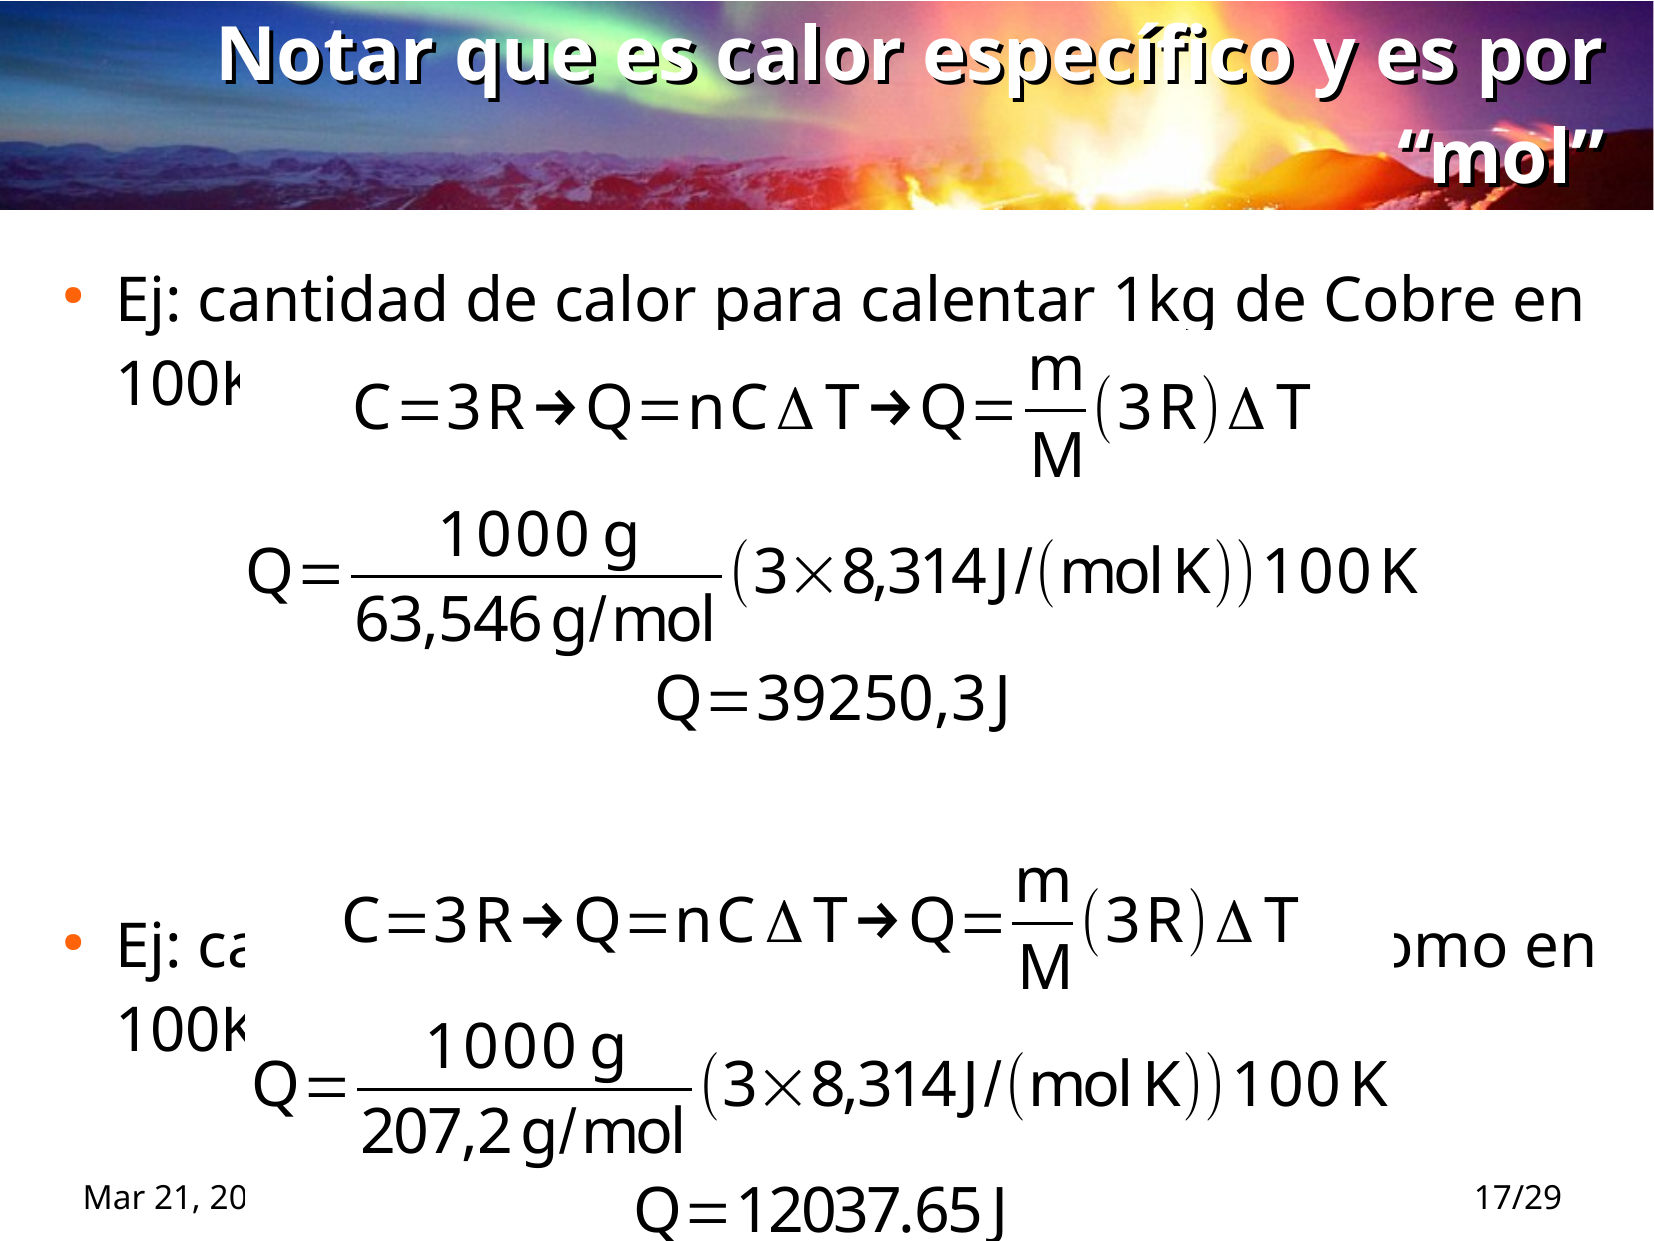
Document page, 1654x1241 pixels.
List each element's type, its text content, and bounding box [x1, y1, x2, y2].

chart [245, 843, 1395, 1241]
picture [0, 1, 1654, 210]
chart [239, 330, 1425, 737]
title Notar que es calor específico y es por “mol” [45, 15, 1606, 191]
list Ej: cantidad de calor para calentar 1kg de Cobre en 100K Ej: cantidad de calor para calentar 1kg de Plomo en 100K [45, 255, 1606, 1156]
